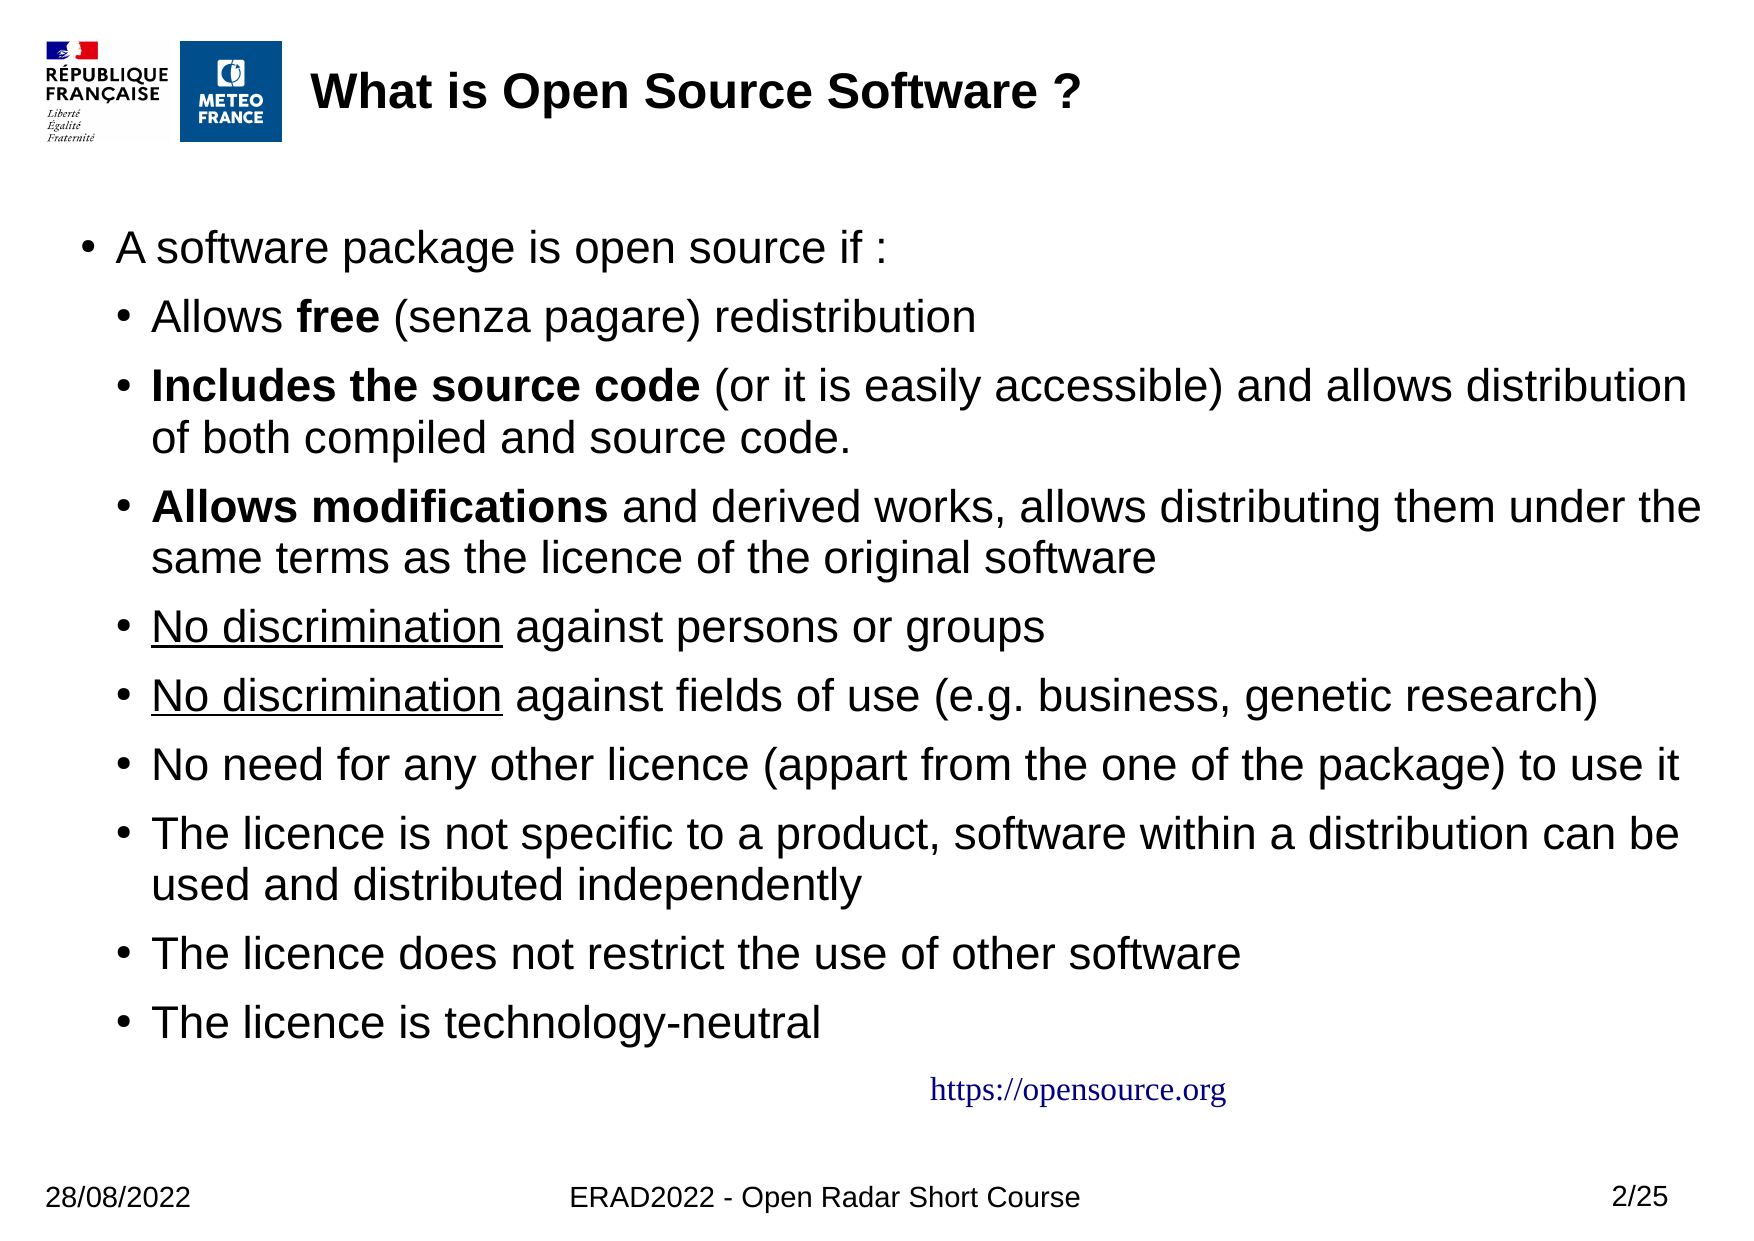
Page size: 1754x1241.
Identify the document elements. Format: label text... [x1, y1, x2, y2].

list A software package is open source if : Allows free (senza pagare) redistribution Includes the source code (or it is easily accessible) and allows distribution of both compiled and source code. Allows modifications and derived works, allows distributing them under the same terms as the licence of the original software No discrimination against persons or groups No discrimination against fields of use (e.g. business, genetic research) No need for any other licence (appart from the one of the package) to use it The licence is not specific to a product, software within a distribution can be used and distributed independently The licence does not restrict the use of other software The licence is technology-neutral [44, 222, 1712, 1118]
picture [46, 41, 172, 142]
picture [180, 41, 282, 142]
text_box https://opensource.org [915, 1062, 1300, 1123]
title What is Open Source Software ? [310, 40, 1697, 142]
